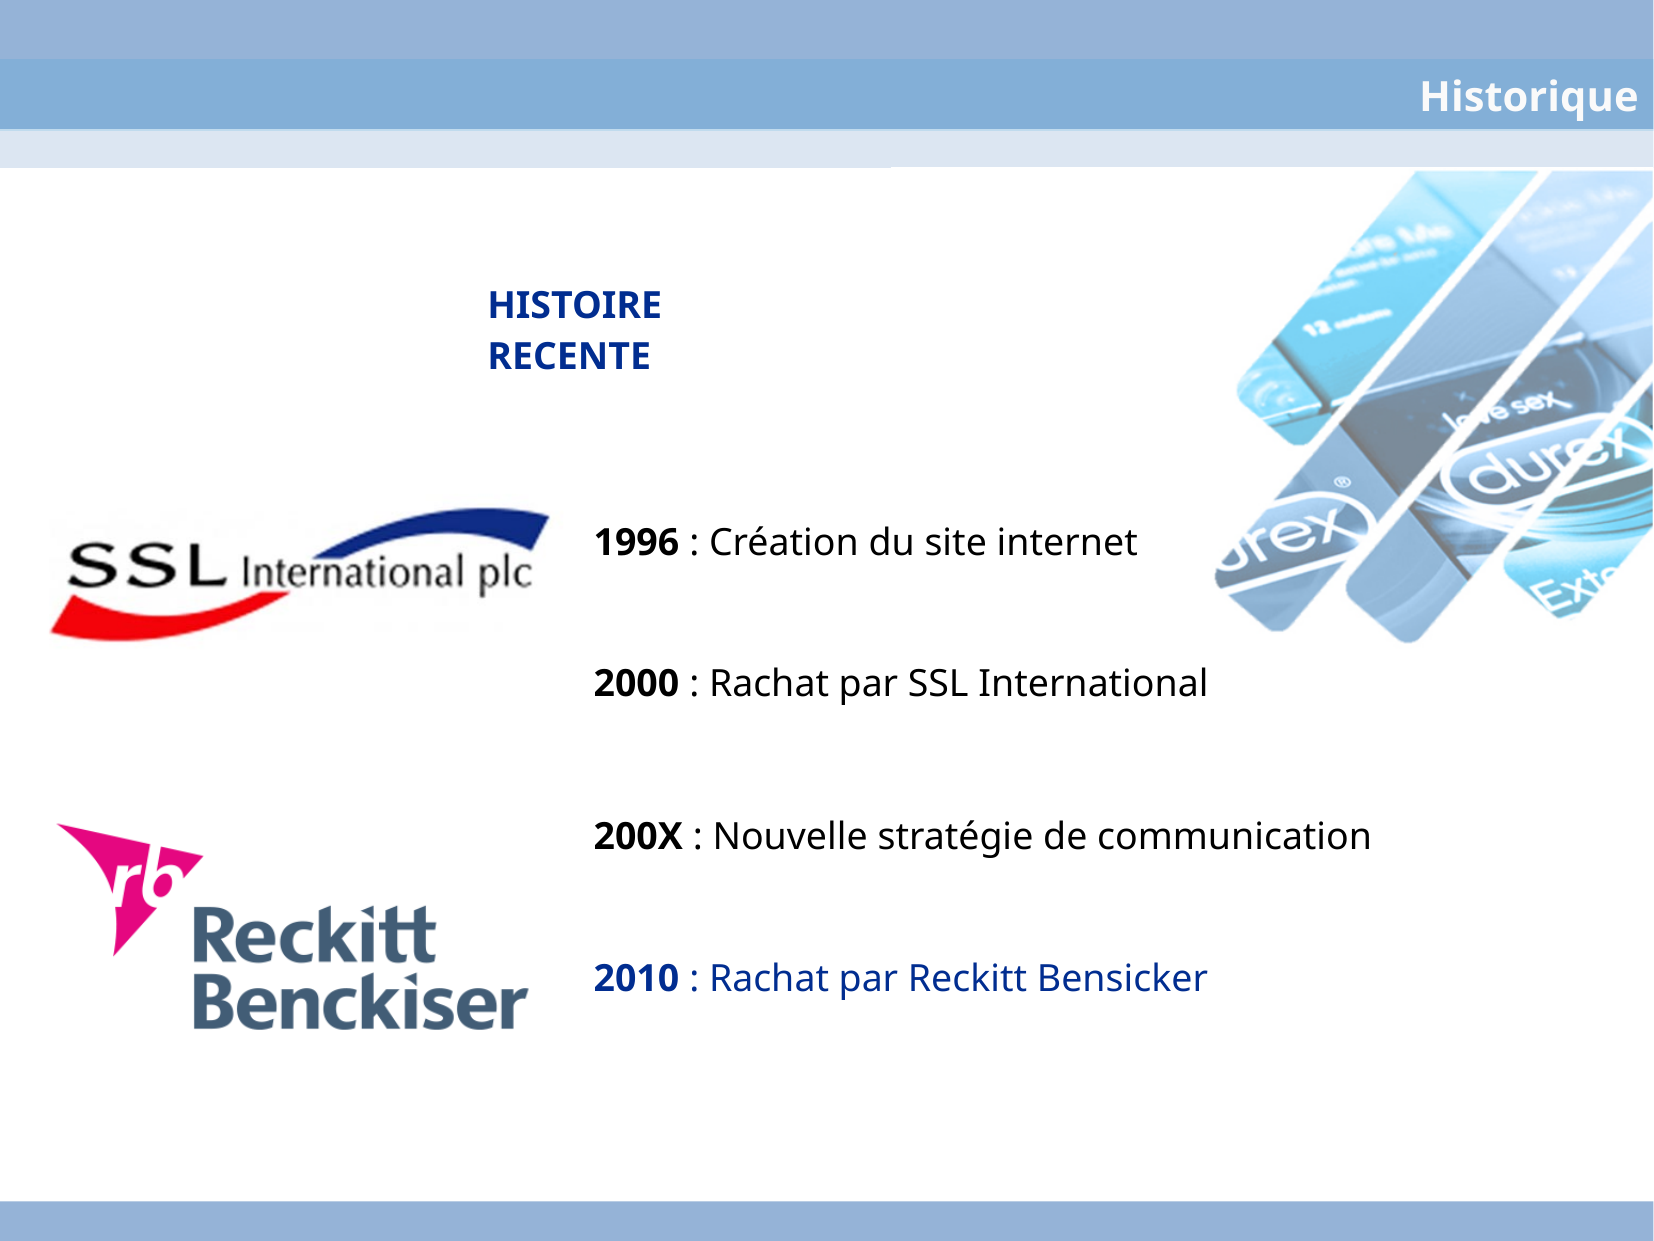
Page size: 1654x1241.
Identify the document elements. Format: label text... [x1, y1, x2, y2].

text_box HISTOIRE RECENTE [472, 271, 851, 332]
picture [891, 167, 1654, 743]
text_box 2010 : Rachat par Reckitt Bensicker [578, 944, 1300, 1004]
text_box 1996 : Création du site internet [578, 507, 1548, 567]
text_box [0, 121, 1654, 168]
text_box [0, 1201, 1654, 1241]
text_box 2000 : Rachat par SSL International [578, 649, 1548, 709]
text_box [0, 0, 1654, 59]
picture [33, 778, 567, 1099]
text_box 200X : Nouvelle stratégie de communication [578, 802, 1430, 862]
picture [32, 413, 567, 735]
text_box Historique [0, 59, 1654, 121]
